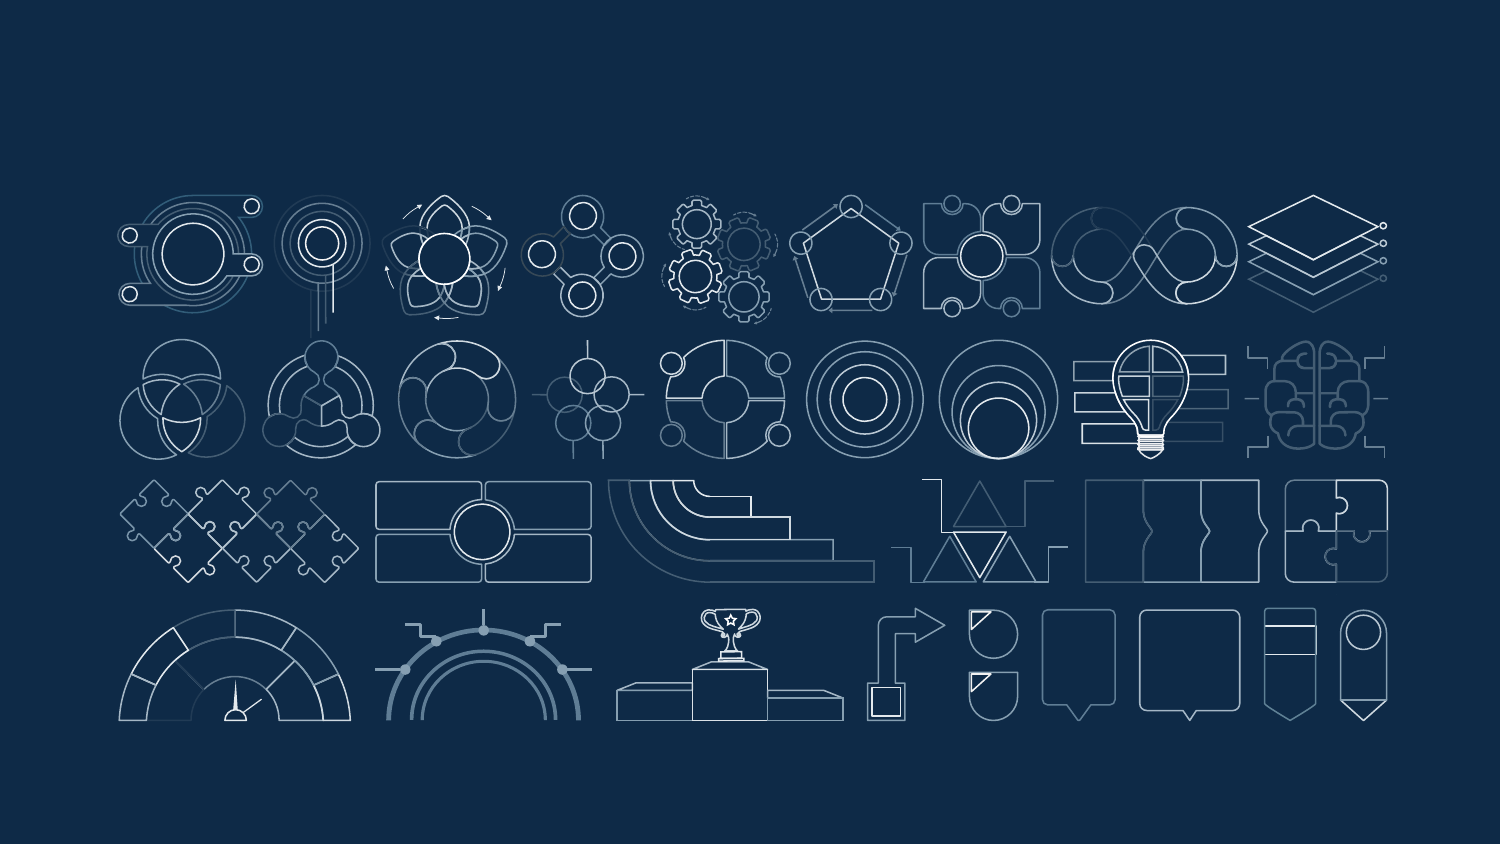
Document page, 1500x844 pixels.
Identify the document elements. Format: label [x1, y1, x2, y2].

text_box [828, 307, 873, 314]
text_box [1318, 340, 1370, 450]
text_box [402, 204, 423, 220]
text_box [661, 263, 667, 288]
text_box [683, 305, 707, 311]
text_box [420, 659, 547, 721]
text_box [864, 204, 901, 231]
text_box [792, 256, 809, 299]
text_box [1264, 340, 1316, 450]
text_box [685, 195, 710, 201]
text_box [497, 267, 506, 292]
text_box [384, 265, 394, 289]
text_box [233, 679, 238, 710]
text_box [668, 232, 685, 251]
text_box [801, 204, 838, 231]
text_box [434, 315, 459, 321]
text_box [733, 211, 757, 217]
text_box [242, 698, 262, 714]
text_box [891, 254, 908, 297]
text_box [471, 205, 492, 221]
text_box [386, 625, 581, 721]
text_box [409, 649, 558, 720]
text_box [773, 233, 779, 257]
text_box [754, 307, 772, 325]
